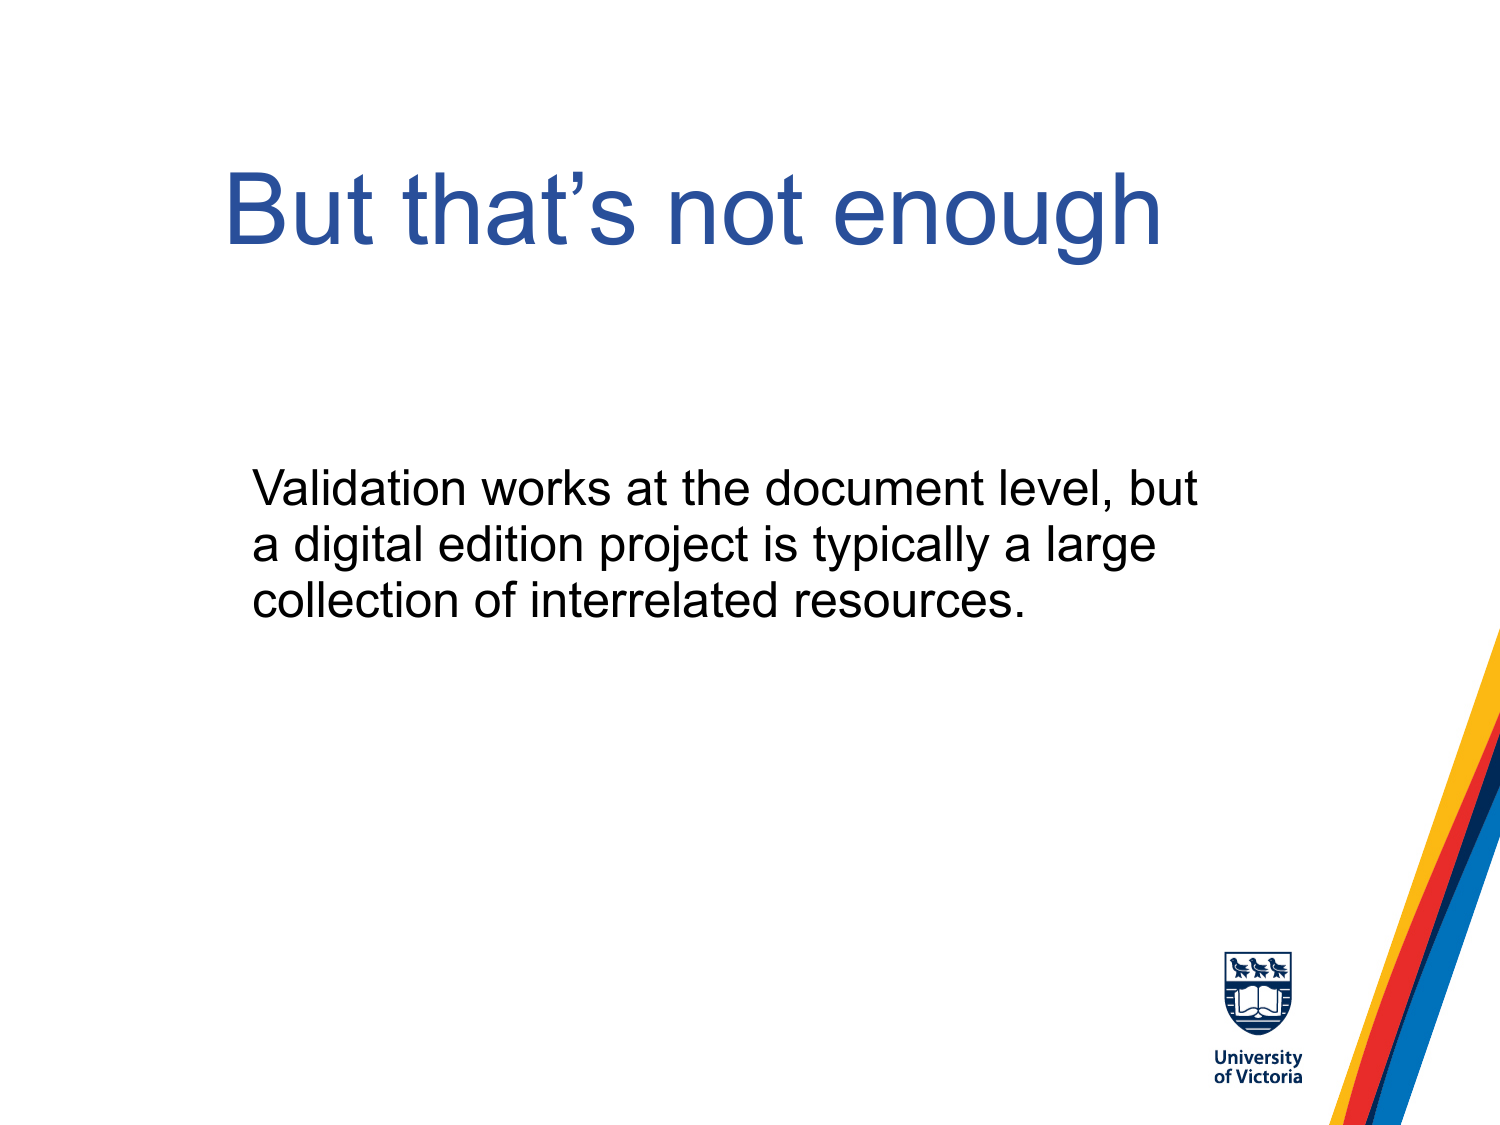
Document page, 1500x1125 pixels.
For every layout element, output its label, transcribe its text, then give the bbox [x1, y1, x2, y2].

picture [0, 0, 1500, 1125]
title But that’s not enough [181, 115, 1209, 304]
list Validation works at the document level, but a digital edition project is typically a large collection of interrelated resources. [181, 460, 1209, 1015]
